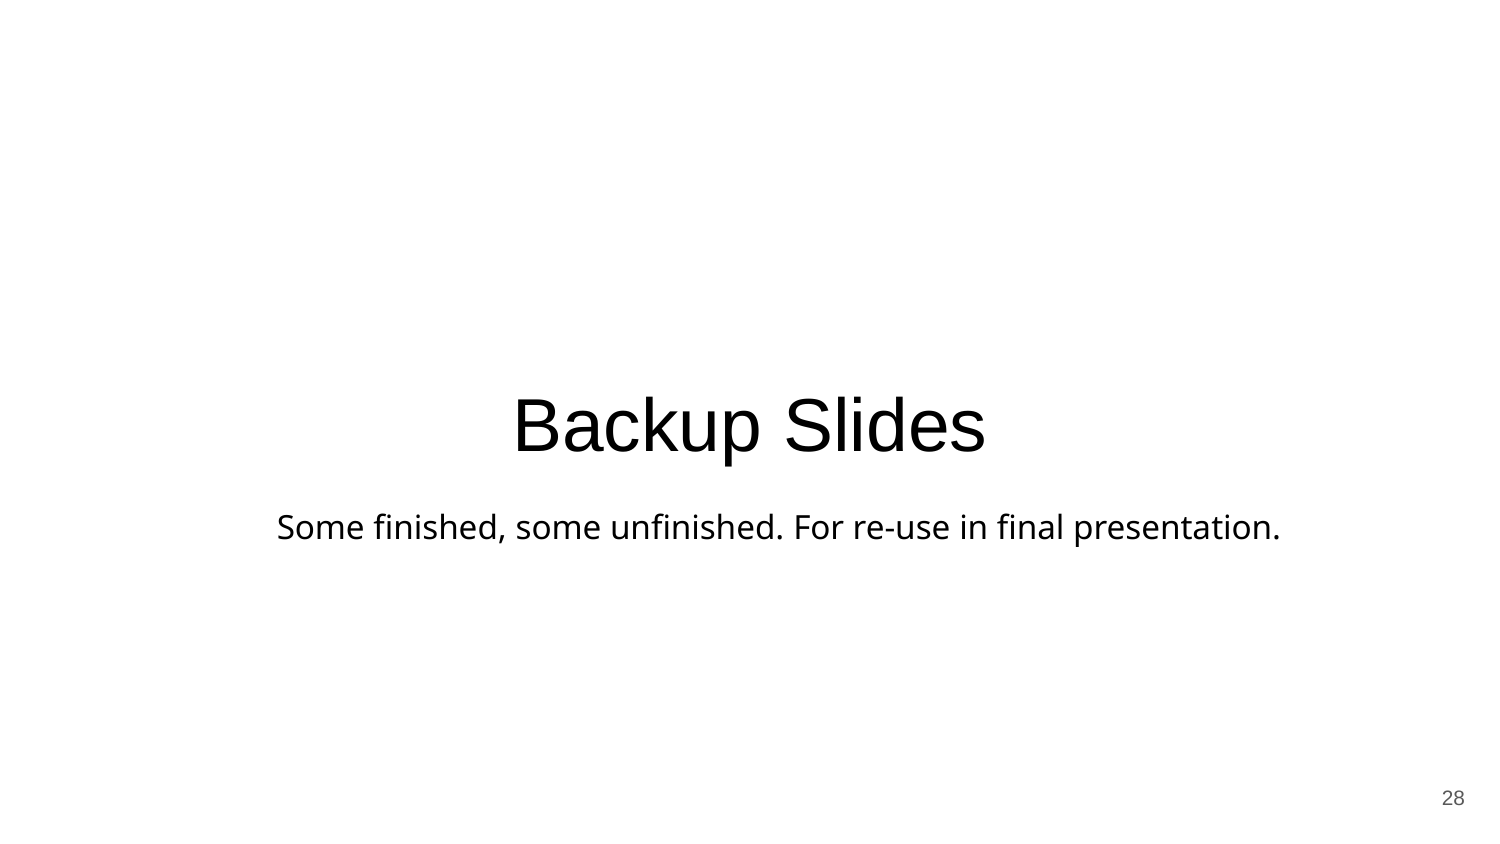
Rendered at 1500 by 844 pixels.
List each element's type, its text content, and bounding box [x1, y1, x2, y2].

title Backup Slides [51, 352, 1449, 491]
text_box Some finished, some unfinished. For re-use in final presentation. [72, 490, 1412, 574]
slide_number <number> [1389, 764, 1480, 830]
